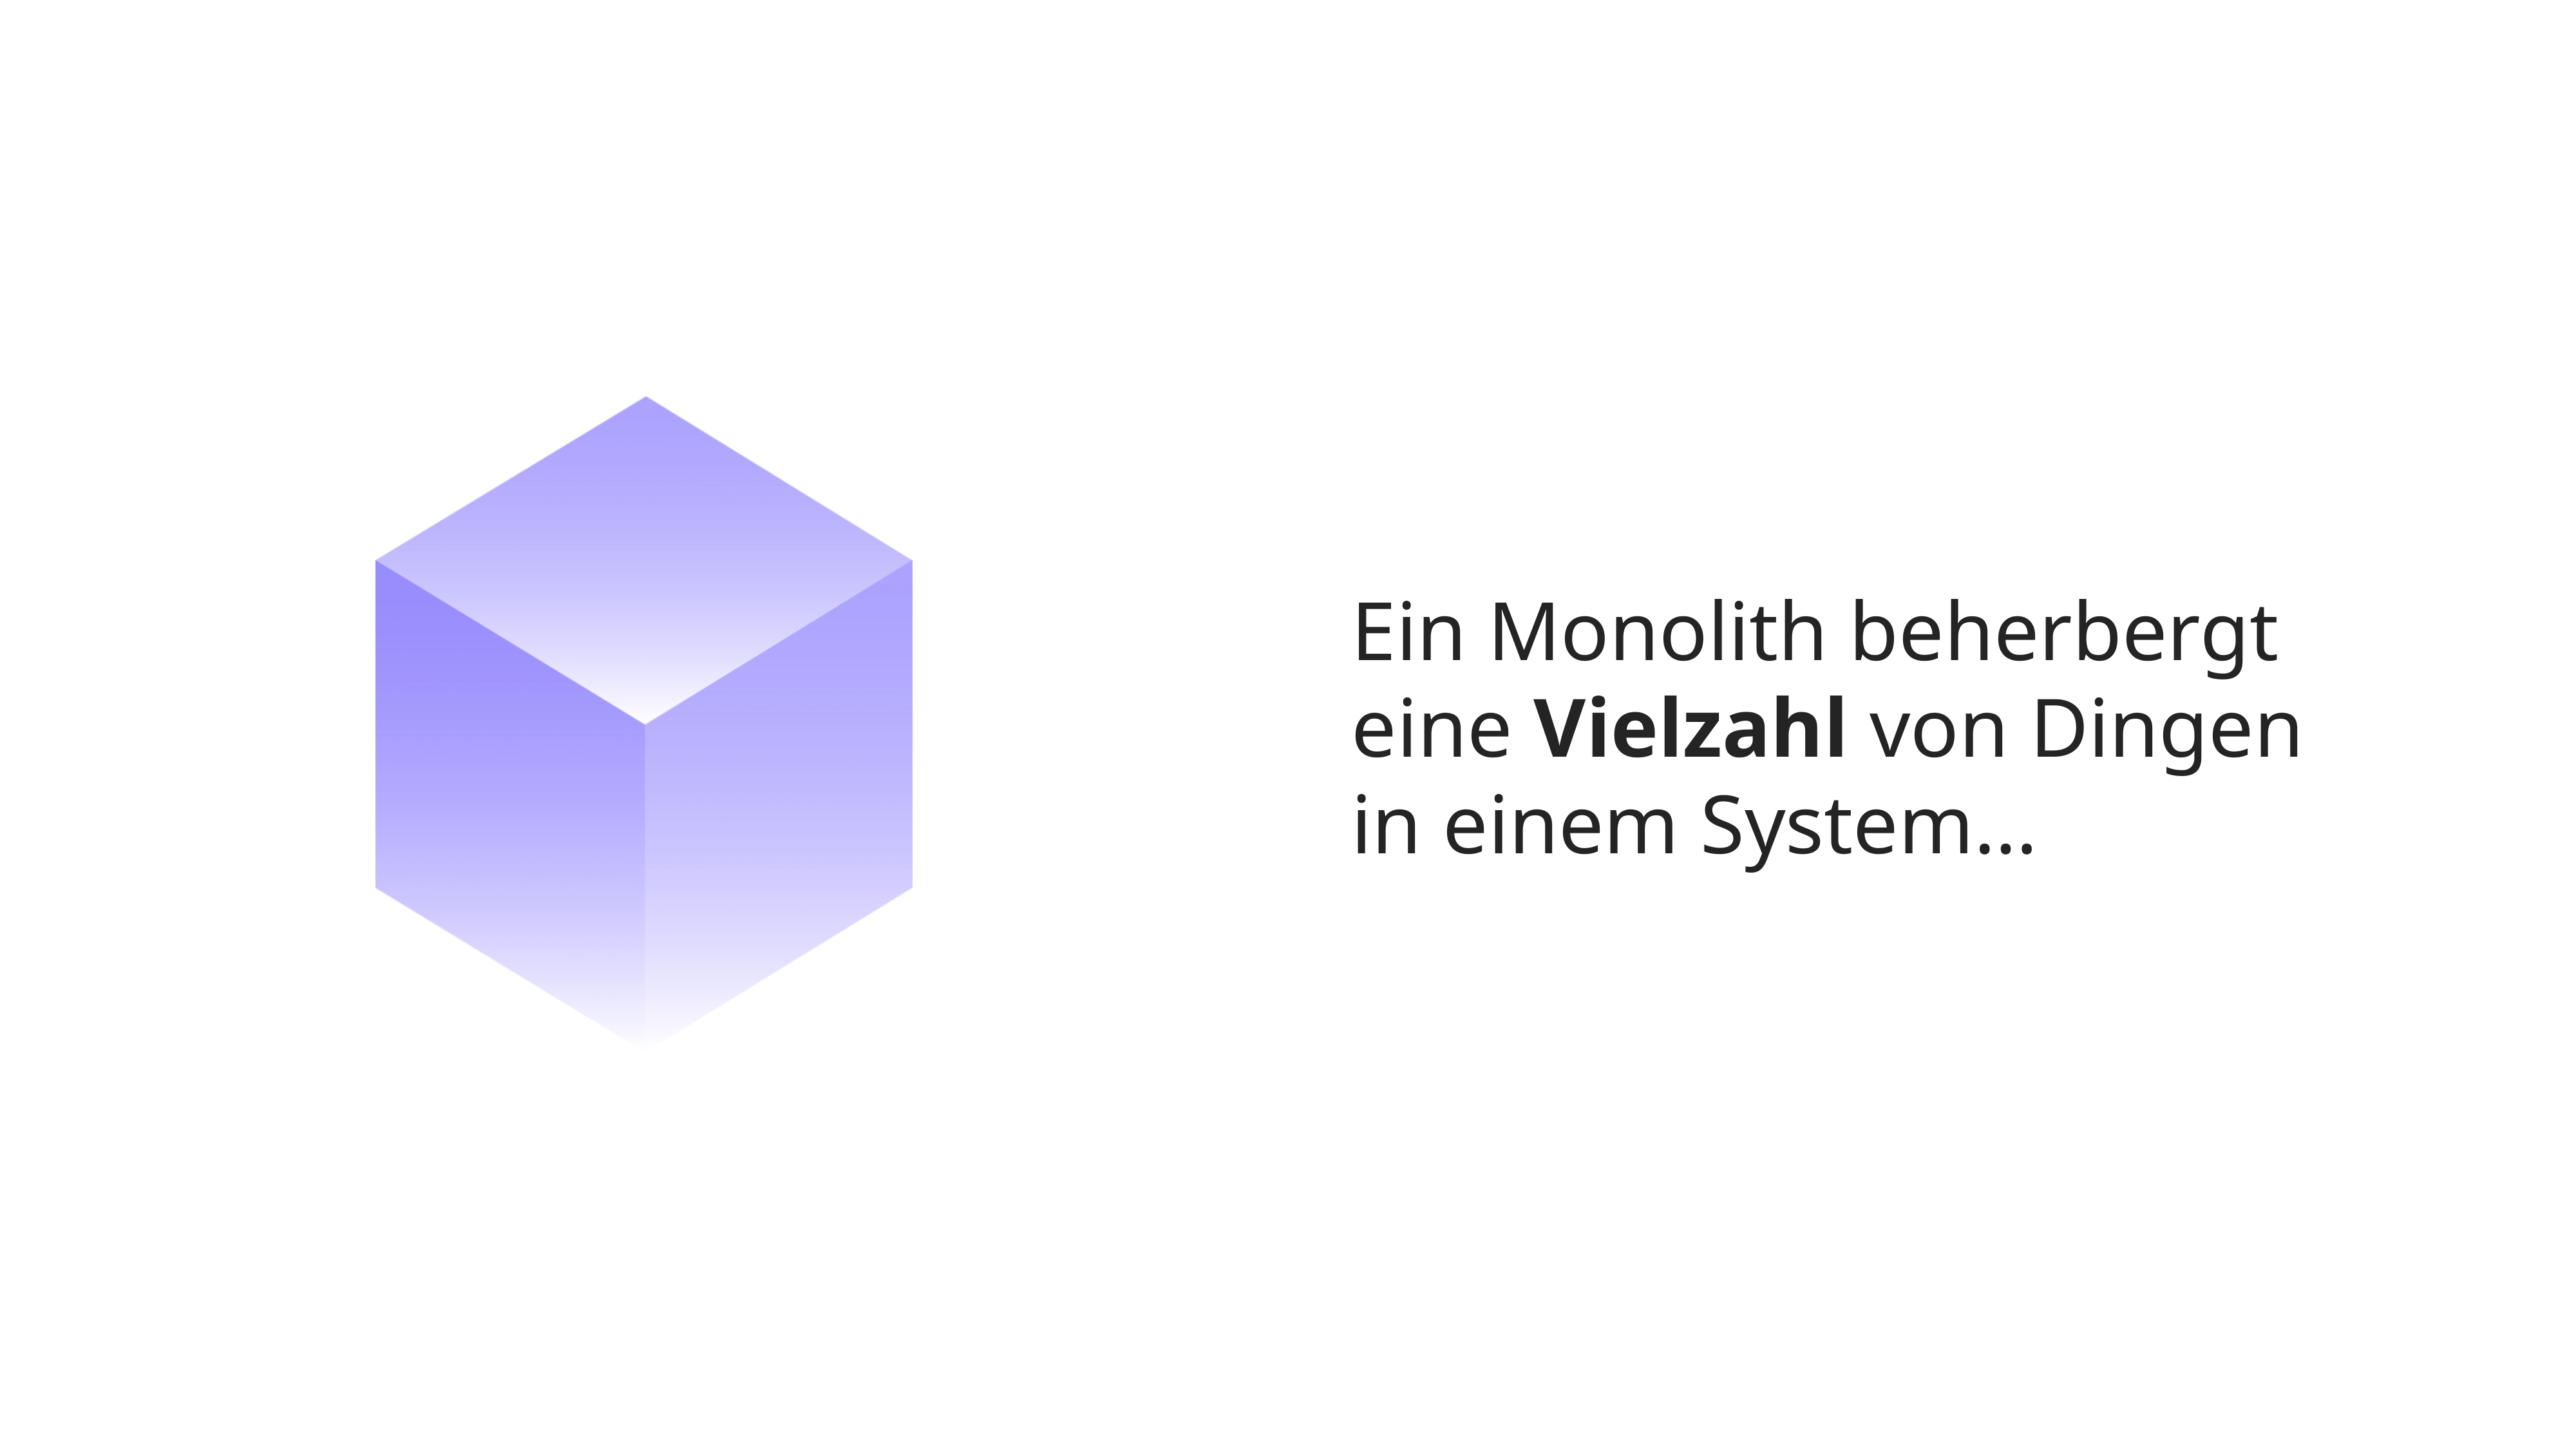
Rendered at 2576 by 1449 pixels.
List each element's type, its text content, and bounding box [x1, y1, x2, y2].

list Ein Monolith beherbergt eine Vielzahl von Dingen in einem System… [1351, 127, 2423, 1322]
picture [375, 396, 913, 1053]
